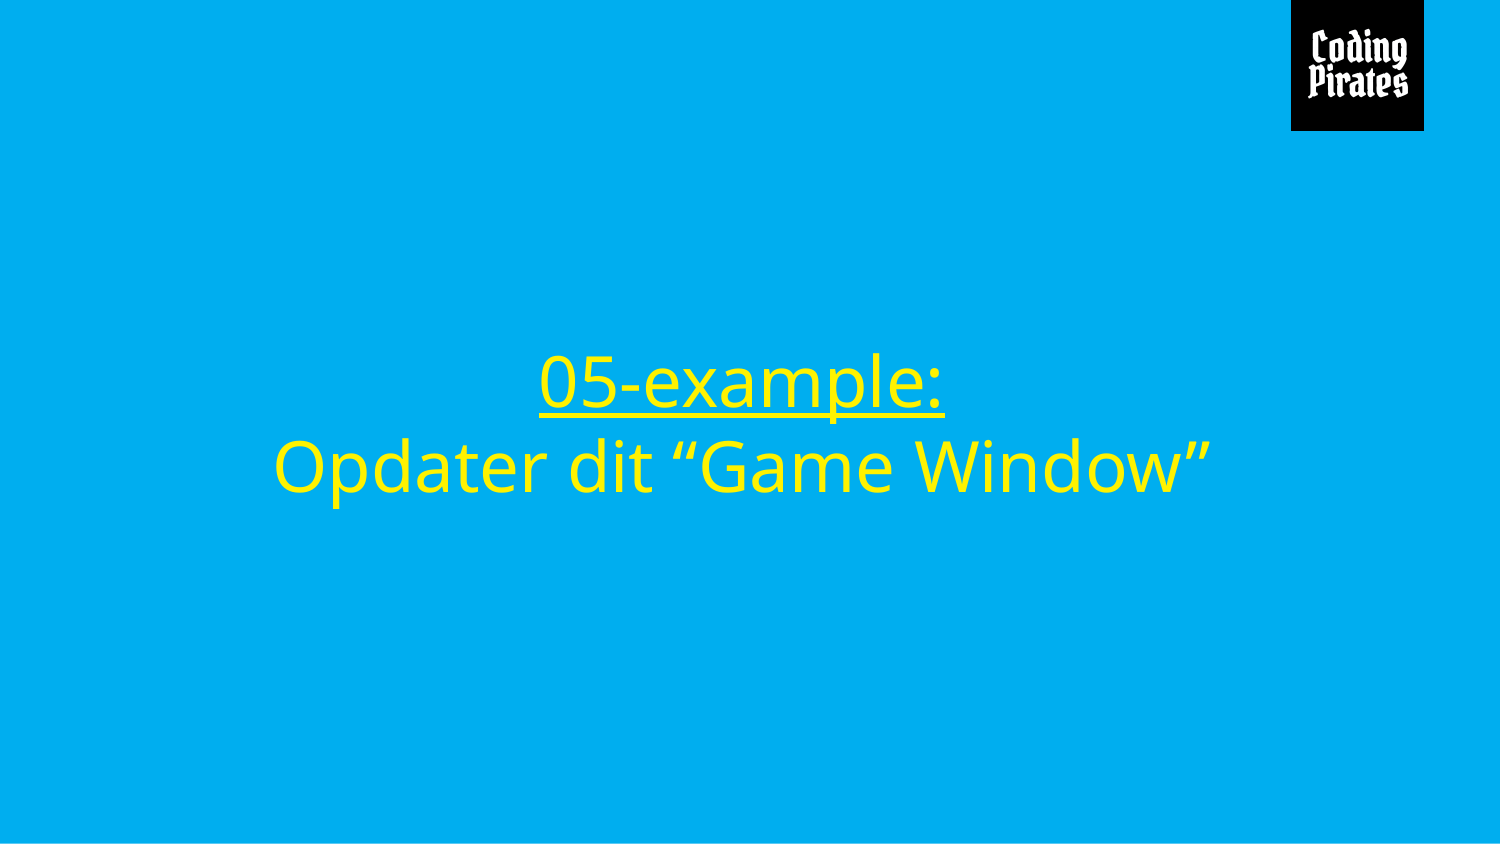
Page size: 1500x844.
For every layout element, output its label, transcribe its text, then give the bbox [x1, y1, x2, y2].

title 05-example: Opdater dit “Game Window” [12, 352, 1472, 491]
picture [1292, 0, 1423, 130]
